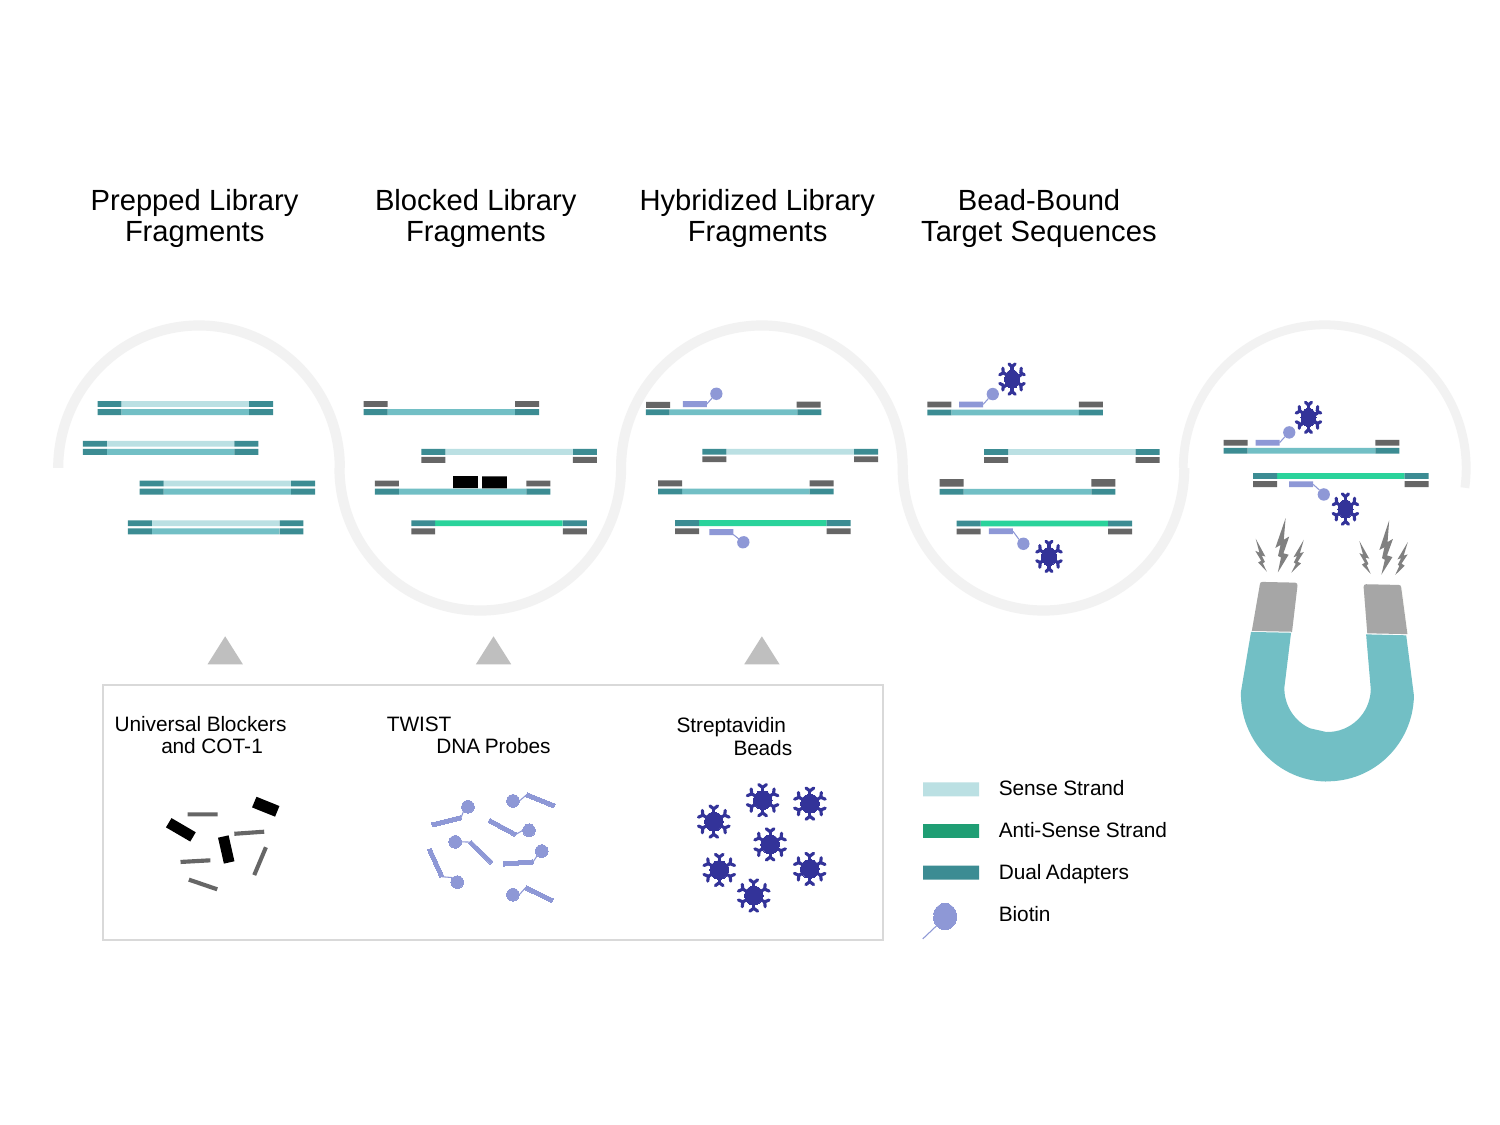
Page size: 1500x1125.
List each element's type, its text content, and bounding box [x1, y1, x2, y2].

text_box [1375, 439, 1400, 446]
text_box [1240, 581, 1414, 782]
text_box [1017, 537, 1030, 551]
text_box Anti-Sense Strand [998, 819, 1252, 842]
text_box [102, 684, 884, 940]
text_box [956, 520, 1133, 527]
text_box [984, 449, 1160, 455]
text_box [421, 448, 597, 455]
text_box [139, 480, 316, 487]
text_box [411, 528, 436, 535]
text_box [53, 320, 1471, 616]
text_box Streptavidin Beads [655, 714, 871, 760]
text_box Universal Blockers and COT-1 [102, 713, 322, 759]
text_box [956, 528, 981, 535]
text_box [82, 448, 259, 455]
text_box [986, 387, 999, 401]
text_box [97, 409, 274, 416]
text_box [826, 528, 851, 535]
text_box [658, 480, 683, 487]
text_box [572, 456, 597, 463]
text_box [363, 409, 540, 416]
text_box [1300, 415, 1306, 422]
text_box [927, 401, 952, 408]
text_box [927, 409, 1103, 416]
text_box [1253, 473, 1429, 479]
text_box [984, 457, 1009, 463]
text_box [1255, 538, 1267, 572]
text_box [1395, 542, 1408, 575]
text_box [562, 528, 587, 535]
text_box [475, 636, 512, 665]
text_box [710, 387, 723, 401]
text_box [97, 401, 274, 407]
text_box [939, 479, 964, 487]
text_box [1275, 518, 1290, 573]
text_box [702, 456, 727, 463]
text_box [1404, 481, 1429, 488]
text_box [923, 782, 980, 797]
text_box Prepped Library Fragments [72, 184, 318, 248]
text_box Bead-Bound Target Sequences [916, 184, 1162, 301]
text_box [515, 401, 540, 407]
text_box [127, 520, 304, 527]
text_box [1108, 528, 1133, 535]
text_box [737, 536, 750, 549]
text_box [809, 480, 834, 487]
text_box [374, 476, 551, 495]
text_box [1223, 447, 1400, 454]
text_box [127, 528, 304, 535]
text_box [1379, 520, 1393, 575]
text_box [959, 401, 984, 408]
text_box [1255, 439, 1280, 446]
text_box [1078, 401, 1103, 408]
text_box [421, 456, 446, 463]
text_box [526, 480, 551, 487]
text_box Blocked Library Fragments [353, 184, 599, 301]
text_box [646, 401, 671, 408]
text_box [1283, 426, 1296, 439]
text_box [933, 903, 957, 930]
text_box [923, 824, 980, 838]
text_box [675, 520, 851, 527]
text_box [363, 401, 388, 407]
text_box [675, 528, 700, 535]
text_box [207, 636, 243, 665]
text_box [1289, 481, 1314, 488]
text_box [82, 440, 259, 447]
text_box [682, 401, 707, 408]
text_box [854, 456, 879, 463]
text_box Sense Strand [998, 776, 1252, 800]
text_box [988, 528, 1013, 535]
text_box [658, 488, 834, 495]
text_box [374, 480, 399, 487]
text_box [744, 636, 780, 665]
text_box [139, 488, 316, 495]
text_box [709, 529, 734, 536]
text_box [796, 401, 821, 408]
text_box [1359, 541, 1371, 574]
text_box TWIST DNA Probes [371, 713, 616, 759]
text_box [645, 409, 822, 416]
text_box Dual Adapters [998, 861, 1252, 884]
text_box [1135, 457, 1160, 463]
text_box [1223, 439, 1248, 446]
text_box [923, 865, 980, 880]
text_box Biotin [998, 903, 1252, 927]
text_box [702, 448, 879, 455]
text_box [1317, 488, 1330, 501]
text_box [411, 520, 587, 527]
text_box Hybridized Library Fragments [635, 184, 881, 301]
text_box [1253, 481, 1278, 488]
text_box [1091, 479, 1116, 487]
text_box [939, 488, 1116, 495]
text_box [1291, 539, 1304, 573]
